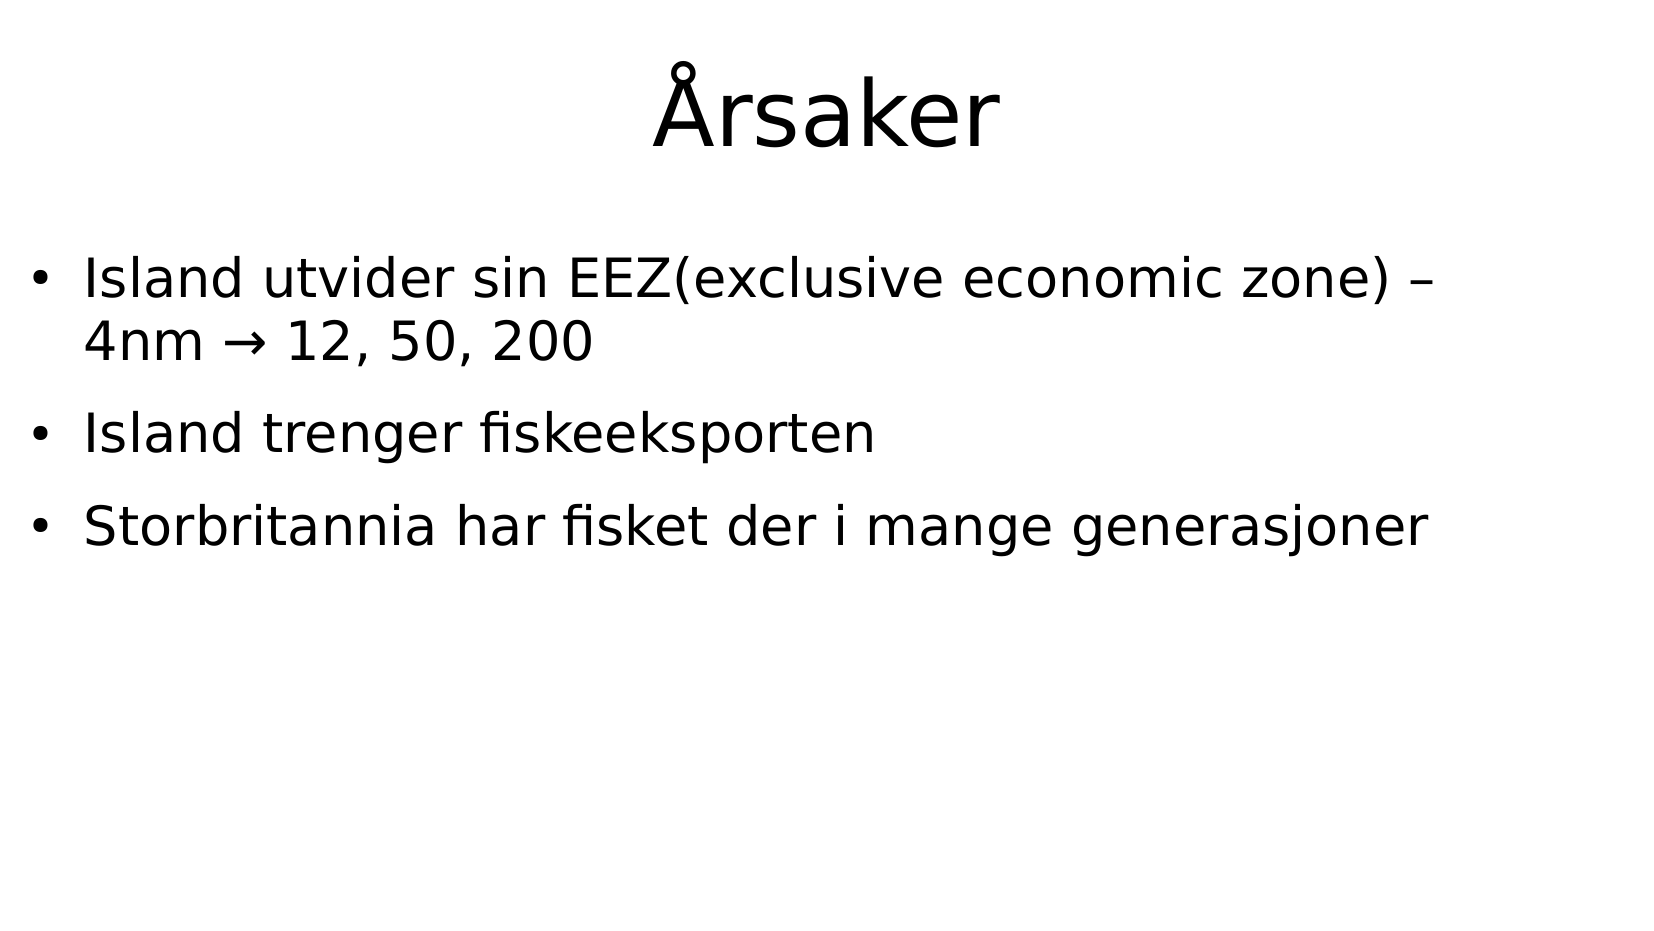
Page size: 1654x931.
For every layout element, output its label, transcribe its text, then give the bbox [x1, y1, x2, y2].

title Årsaker [82, 37, 1571, 193]
list Island utvider sin EEZ(exclusive economic zone) – 4nm → 12, 50, 200 Island trenger fiskeeksporten Storbritannia har fisket der i mange generasjoner [13, 247, 1641, 787]
